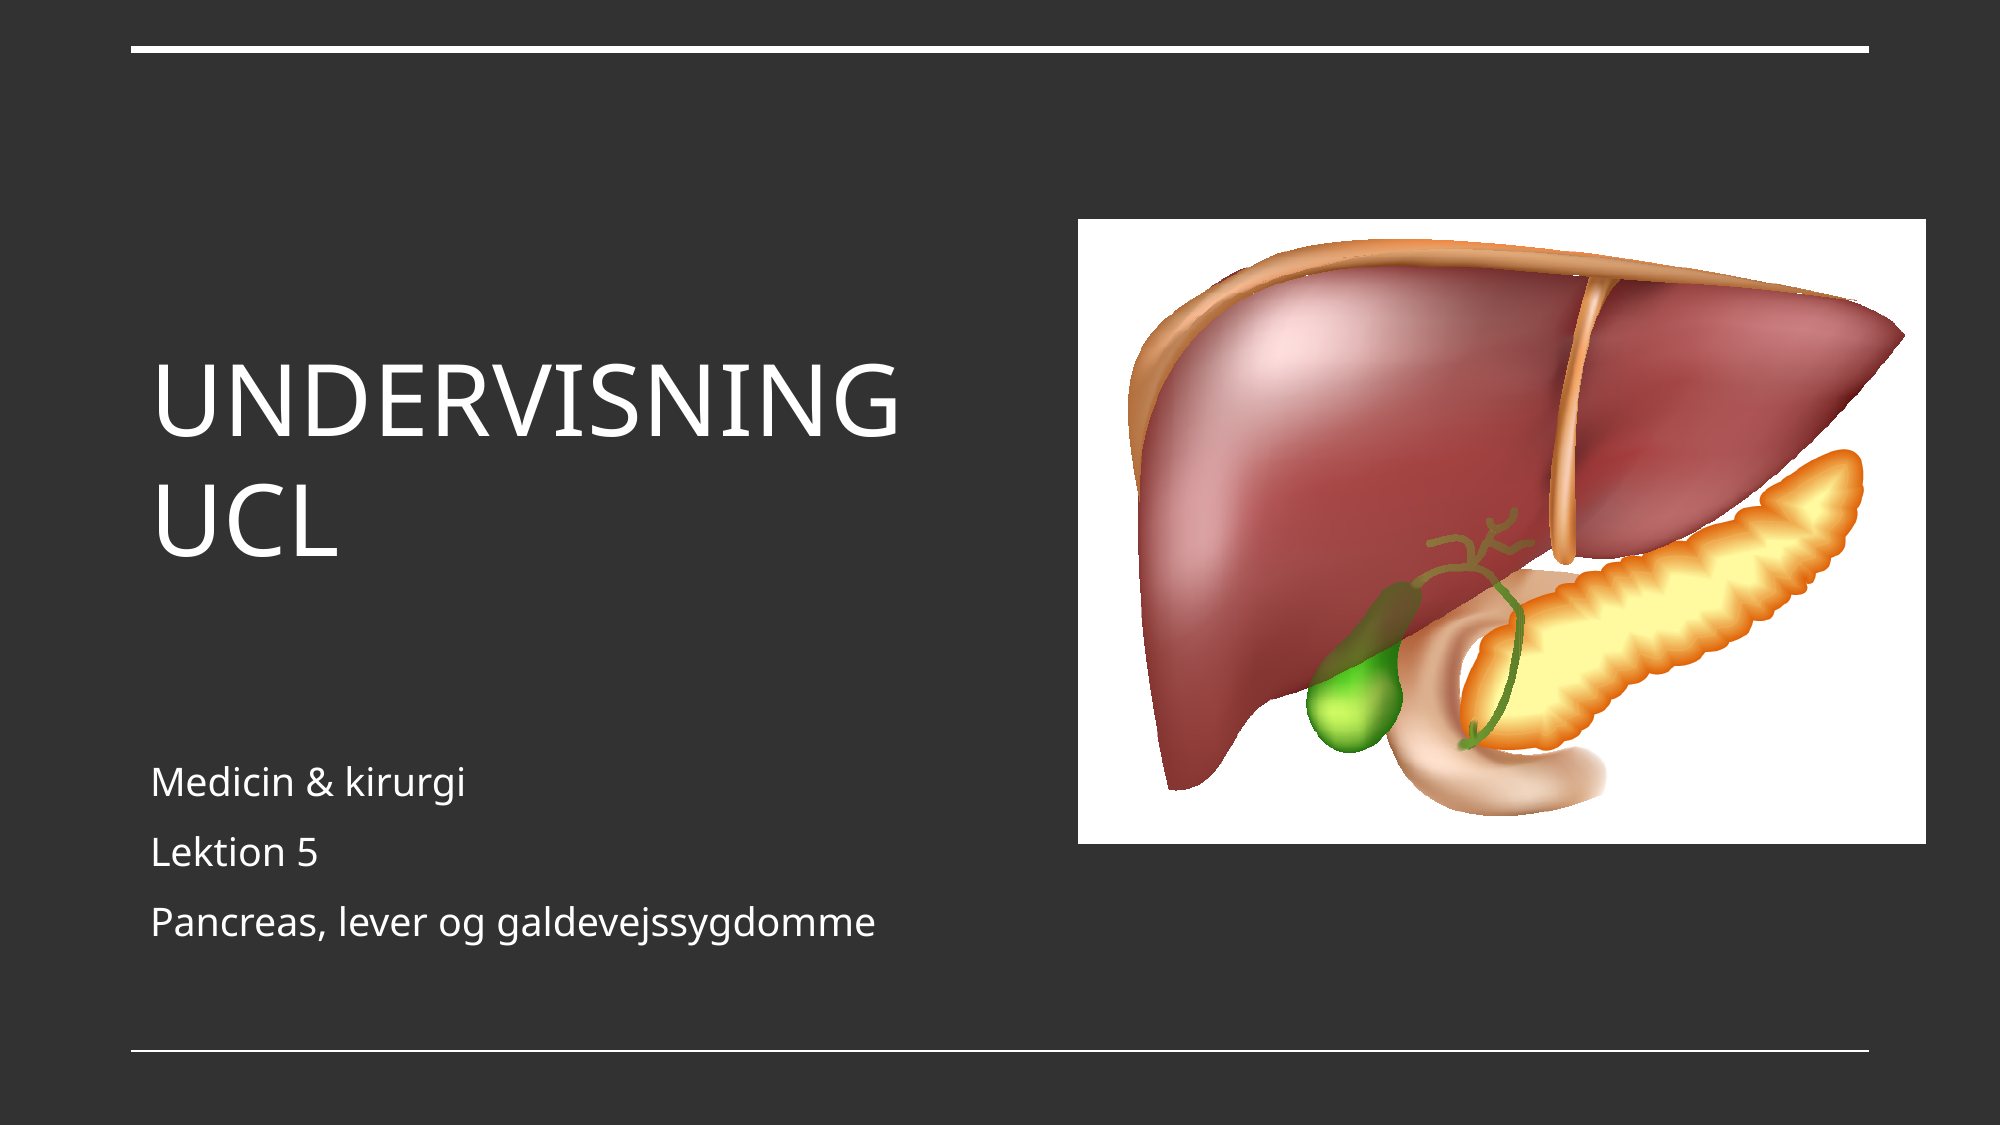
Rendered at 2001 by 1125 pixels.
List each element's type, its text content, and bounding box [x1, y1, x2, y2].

title Undervisning UCL [135, 151, 982, 584]
picture [1078, 219, 1926, 844]
subtitle Medicin & kirurgi Lektion 5 Pancreas, lever og galdevejssygdomme [135, 744, 900, 974]
